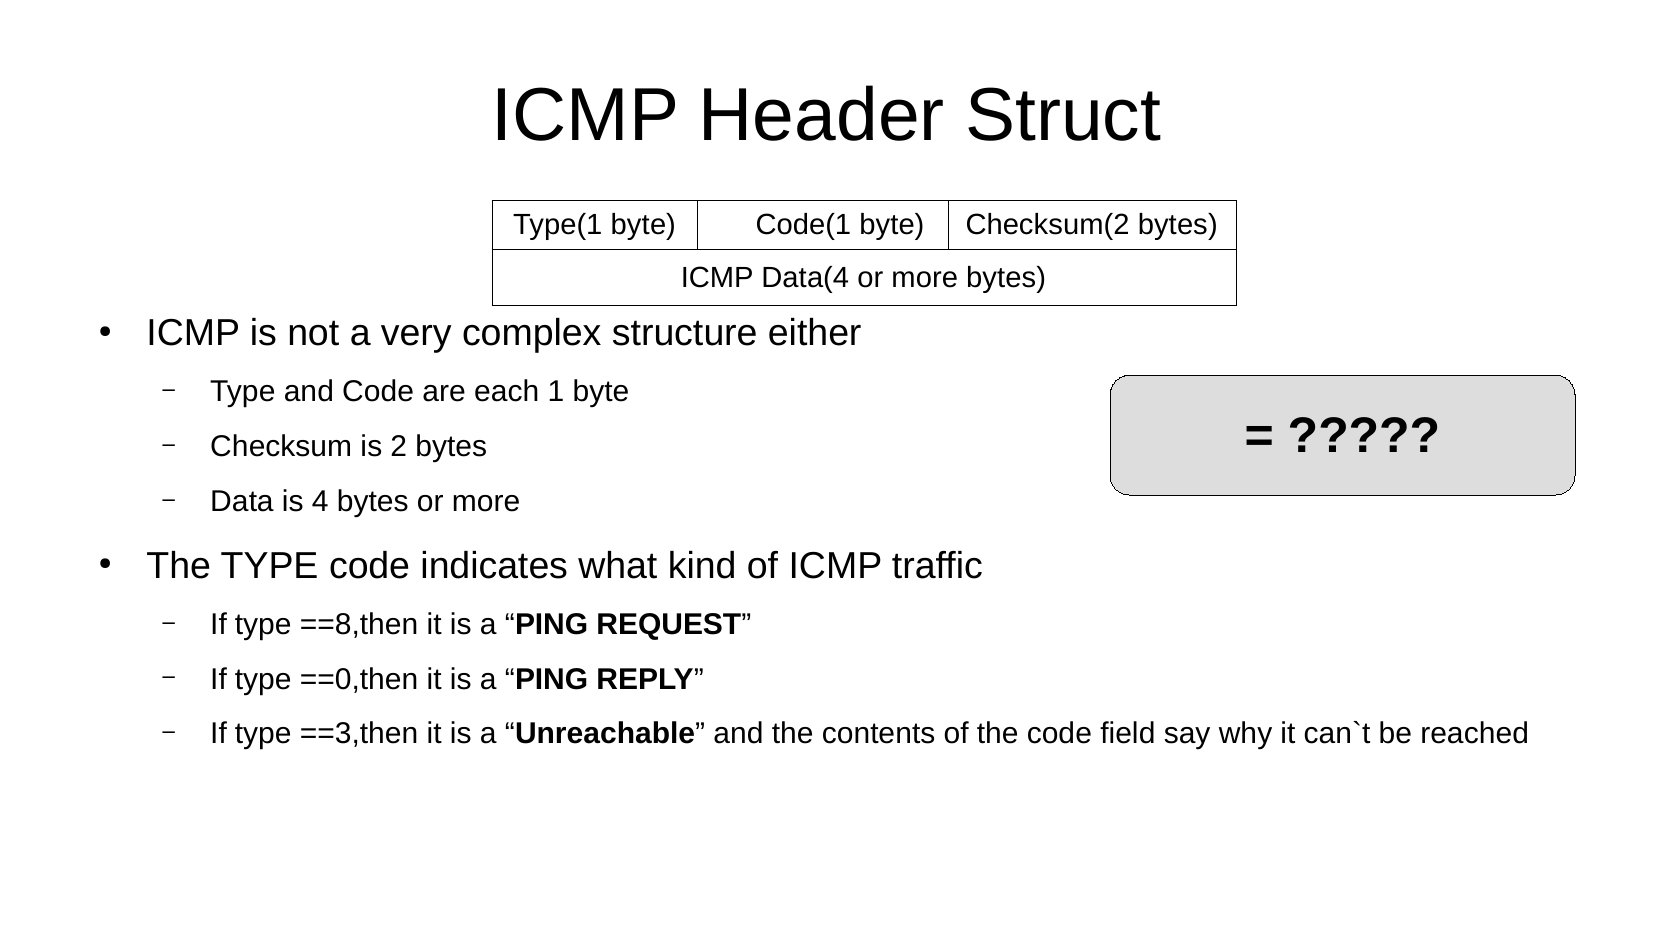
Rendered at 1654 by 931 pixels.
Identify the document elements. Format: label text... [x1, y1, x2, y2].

text_box = ????? [1110, 375, 1576, 496]
table_header Code(1 byte) [698, 201, 948, 249]
table_header Checksum(2 bytes) [949, 201, 1236, 249]
title ICMP Header Struct [82, 37, 1571, 193]
list ICMP is not a very complex structure either Type and Code are each 1 byte Checksum is 2 bytes Data is 4 bytes or more The TYPE code indicates what kind of ICMP traffic If type ==8,then it is a “PING REQUEST” If type ==0,then it is a “PING REPLY” If type ==3,then it is a “Unreachable” and the contents of the code field say why it can`t be reached [82, 217, 1571, 758]
table_cell ICMP Data(4 or more bytes) [493, 250, 1236, 305]
table_header Type(1 byte) [493, 201, 697, 249]
